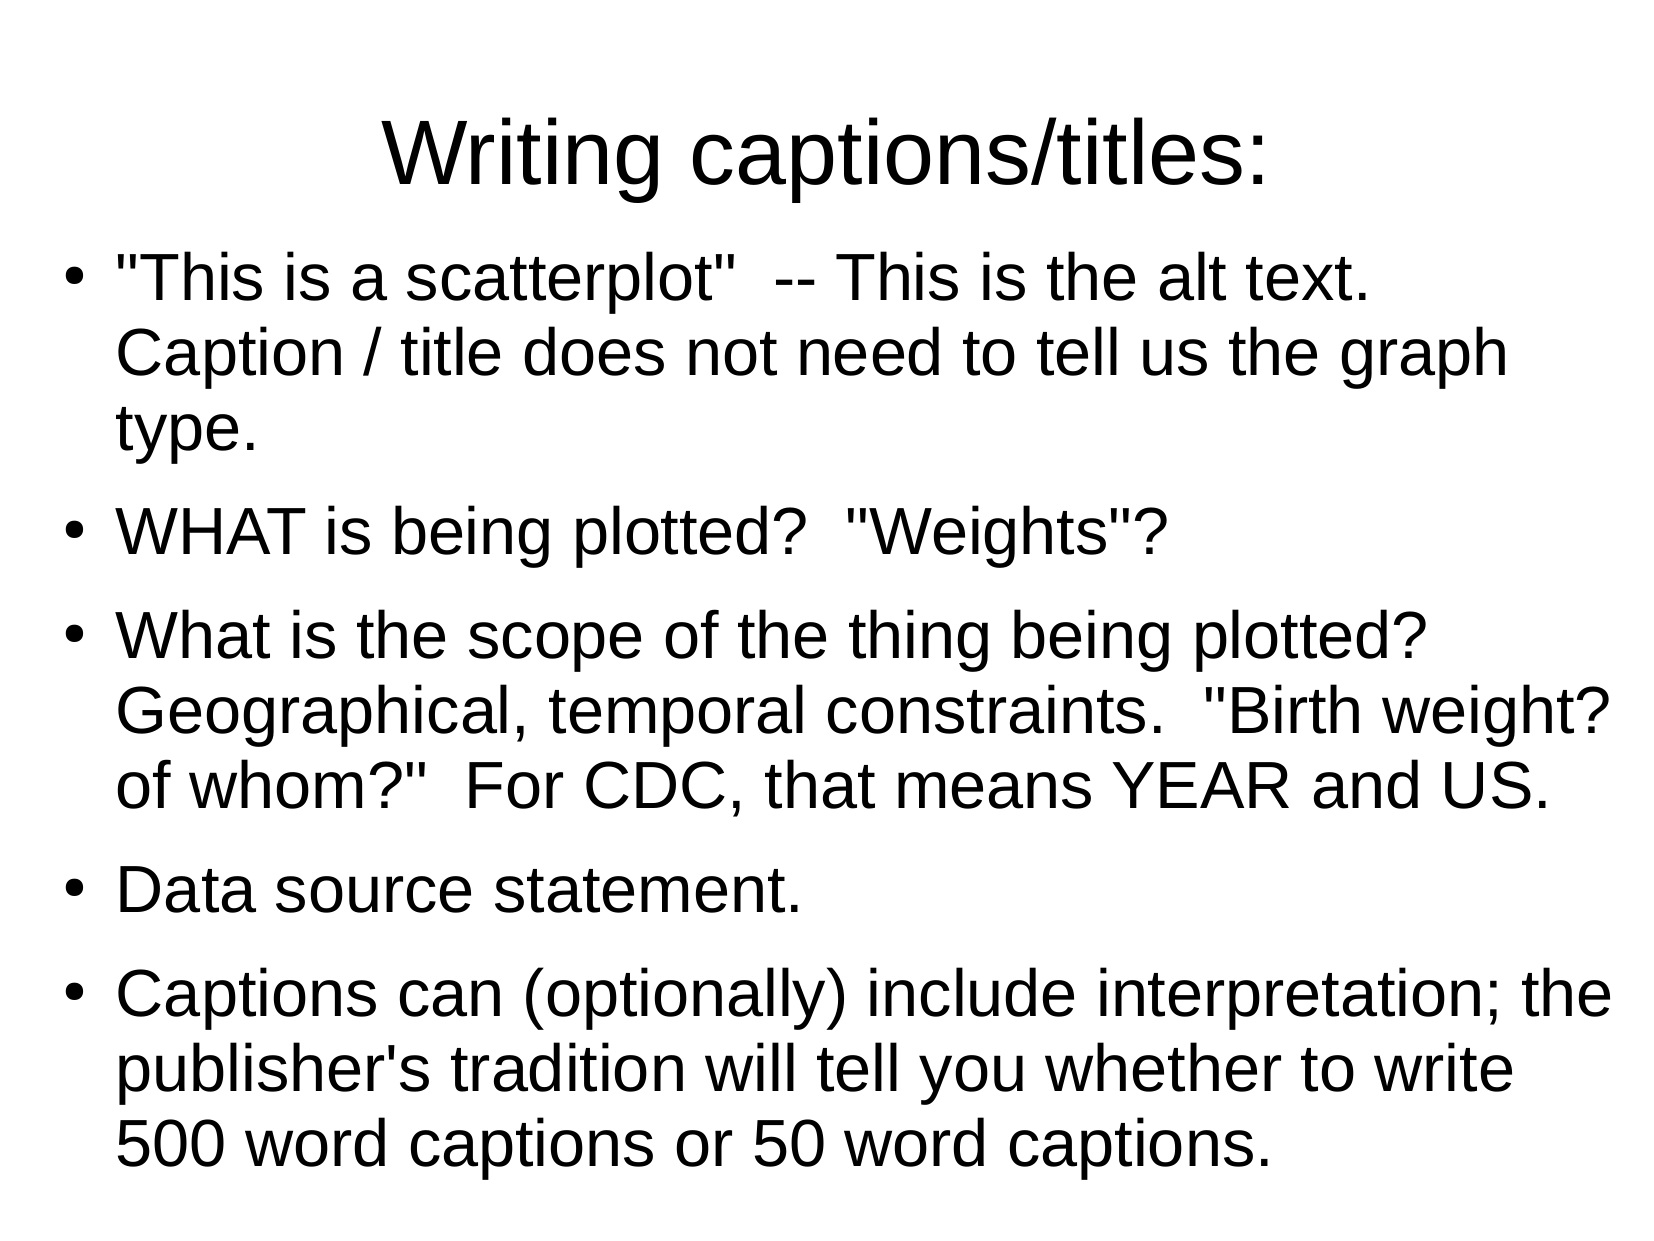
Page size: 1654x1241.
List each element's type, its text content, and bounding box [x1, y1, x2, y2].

list "This is a scatterplot" -- This is the alt text. Caption / title does not need to tell us the graph type. WHAT is being plotted? "Weights"? What is the scope of the thing being plotted? Geographical, temporal constraints. "Birth weight? of whom?" For CDC, that means YEAR and US. Data source statement. Captions can (optionally) include interpretation; the publisher's tradition will tell you whether to write 500 word captions or 50 word captions. [45, 240, 1621, 1241]
title Writing captions/titles: [82, 49, 1571, 240]
